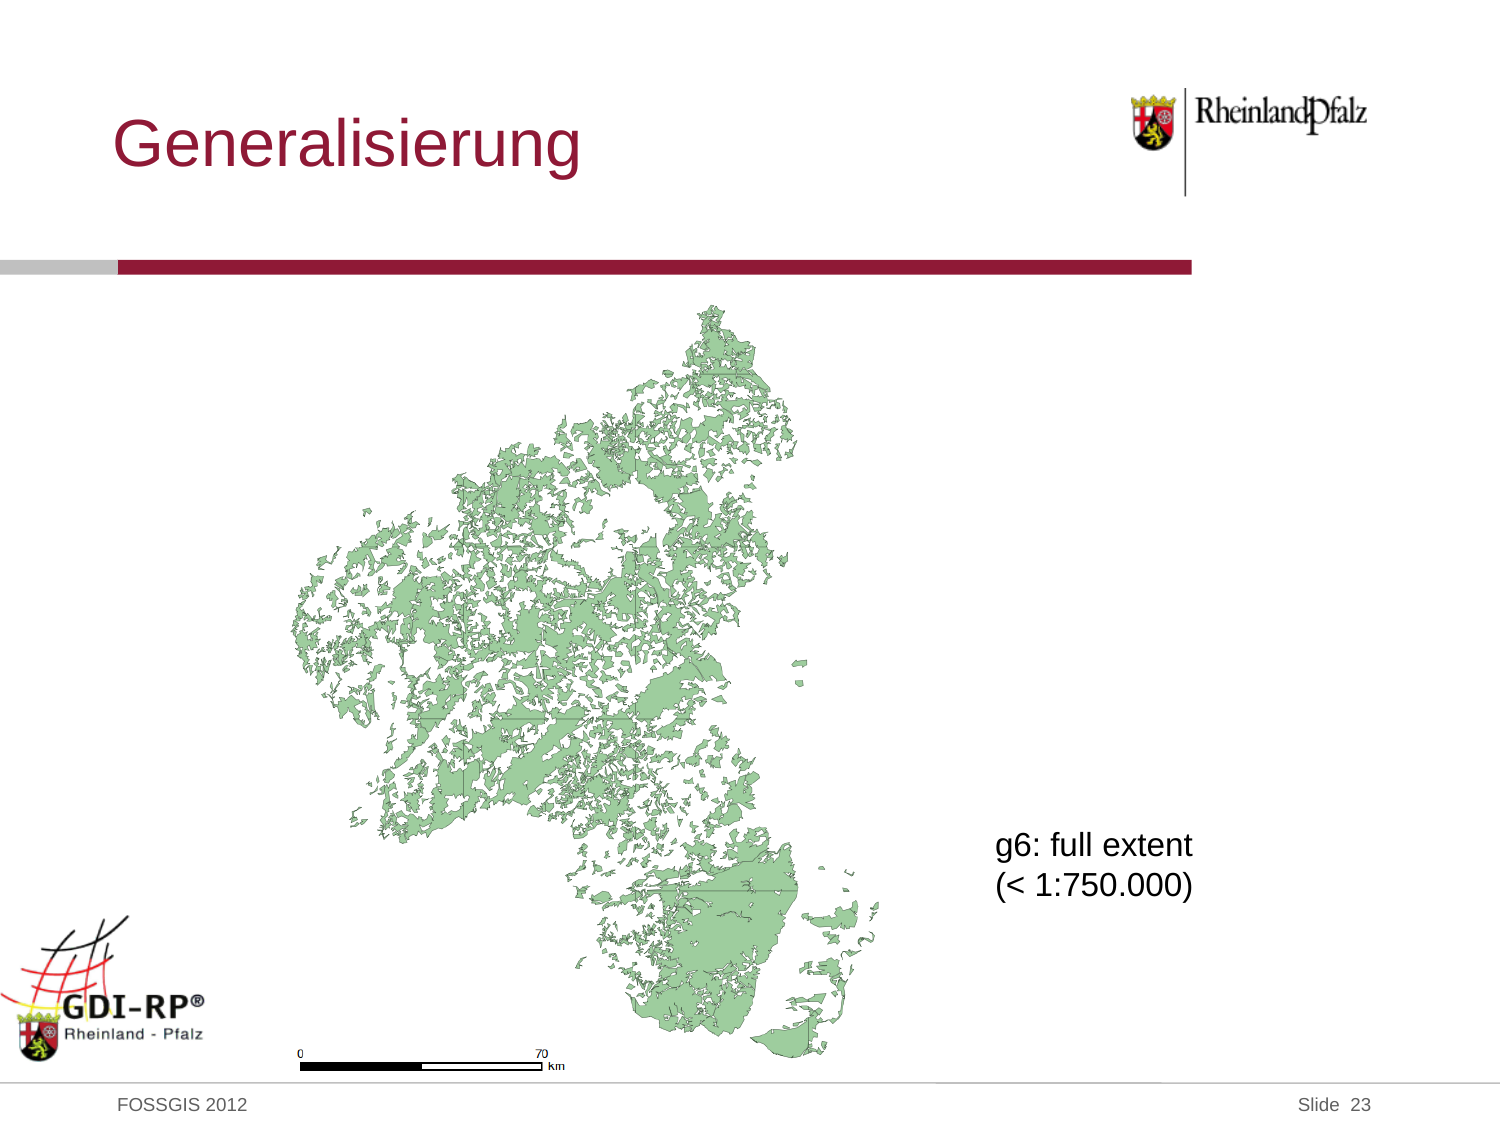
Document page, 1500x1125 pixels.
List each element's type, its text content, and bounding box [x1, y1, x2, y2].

picture [0, 915, 207, 1063]
title Generalisierung [112, 63, 1071, 224]
text_box g6: full extent (< 1:750.000) [980, 815, 1401, 911]
picture [1131, 88, 1447, 198]
picture [288, 296, 903, 1080]
